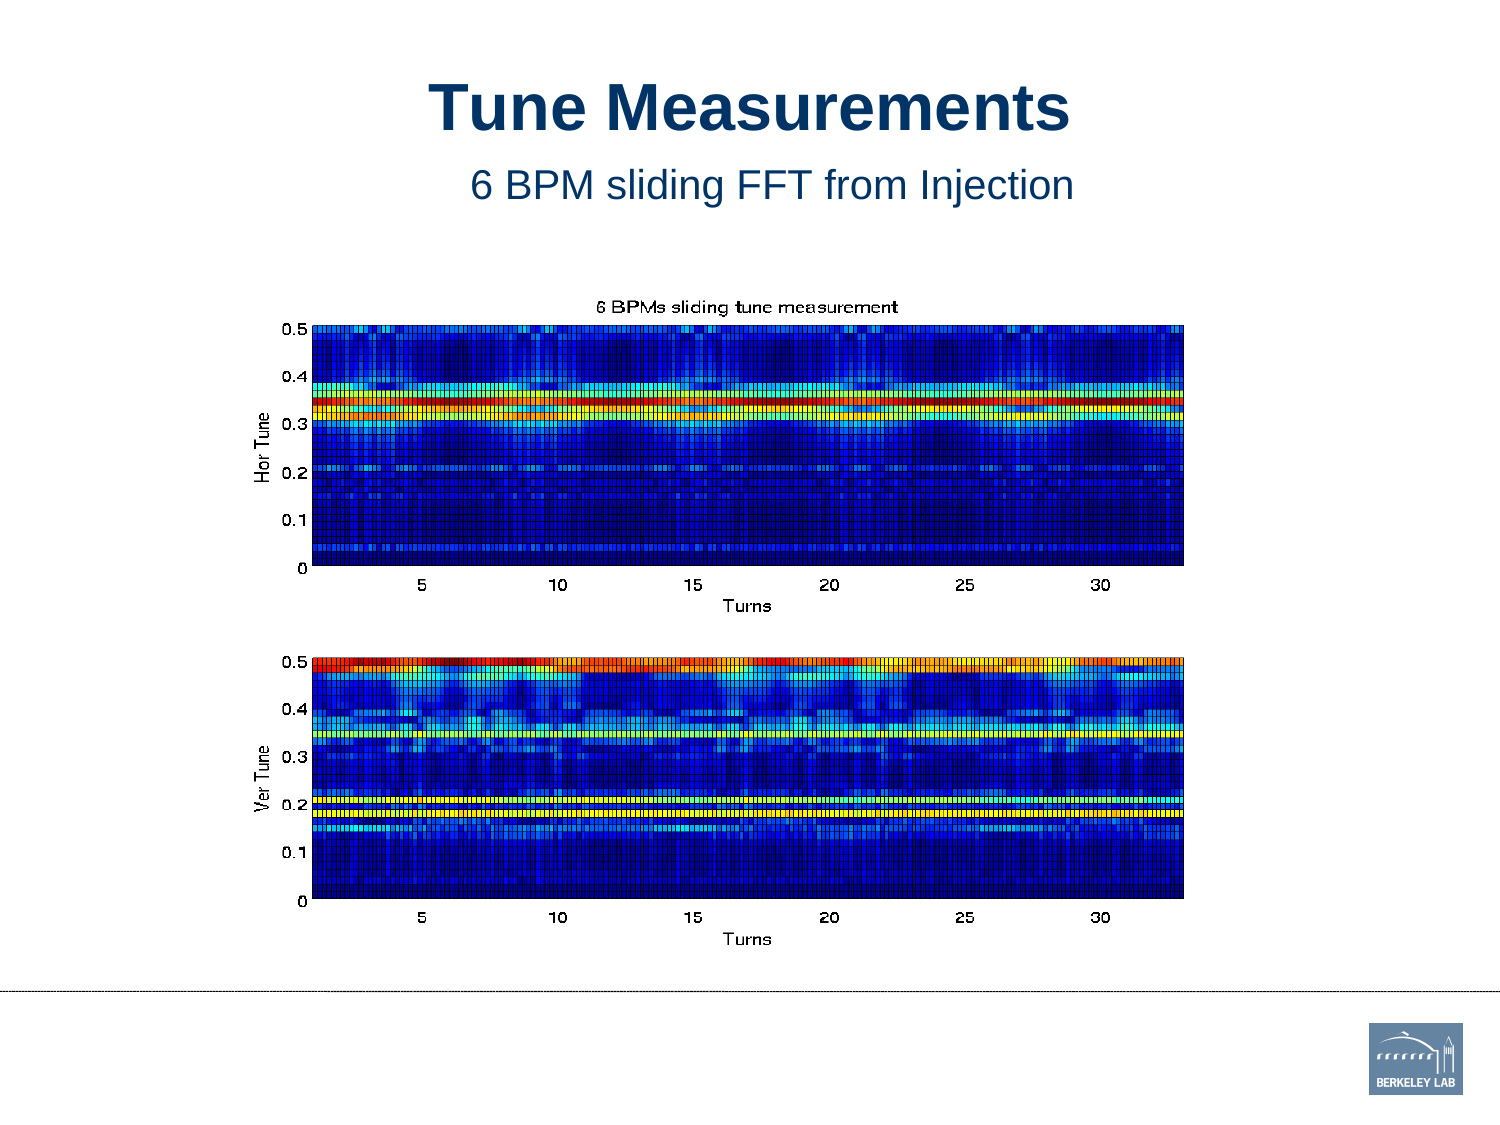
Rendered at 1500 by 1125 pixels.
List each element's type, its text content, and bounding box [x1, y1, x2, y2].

title Tune Measurements [111, 42, 1389, 149]
picture [165, 270, 1291, 976]
picture [1369, 1023, 1463, 1095]
text_box 6 BPM sliding FFT from Injection [60, 149, 1486, 215]
